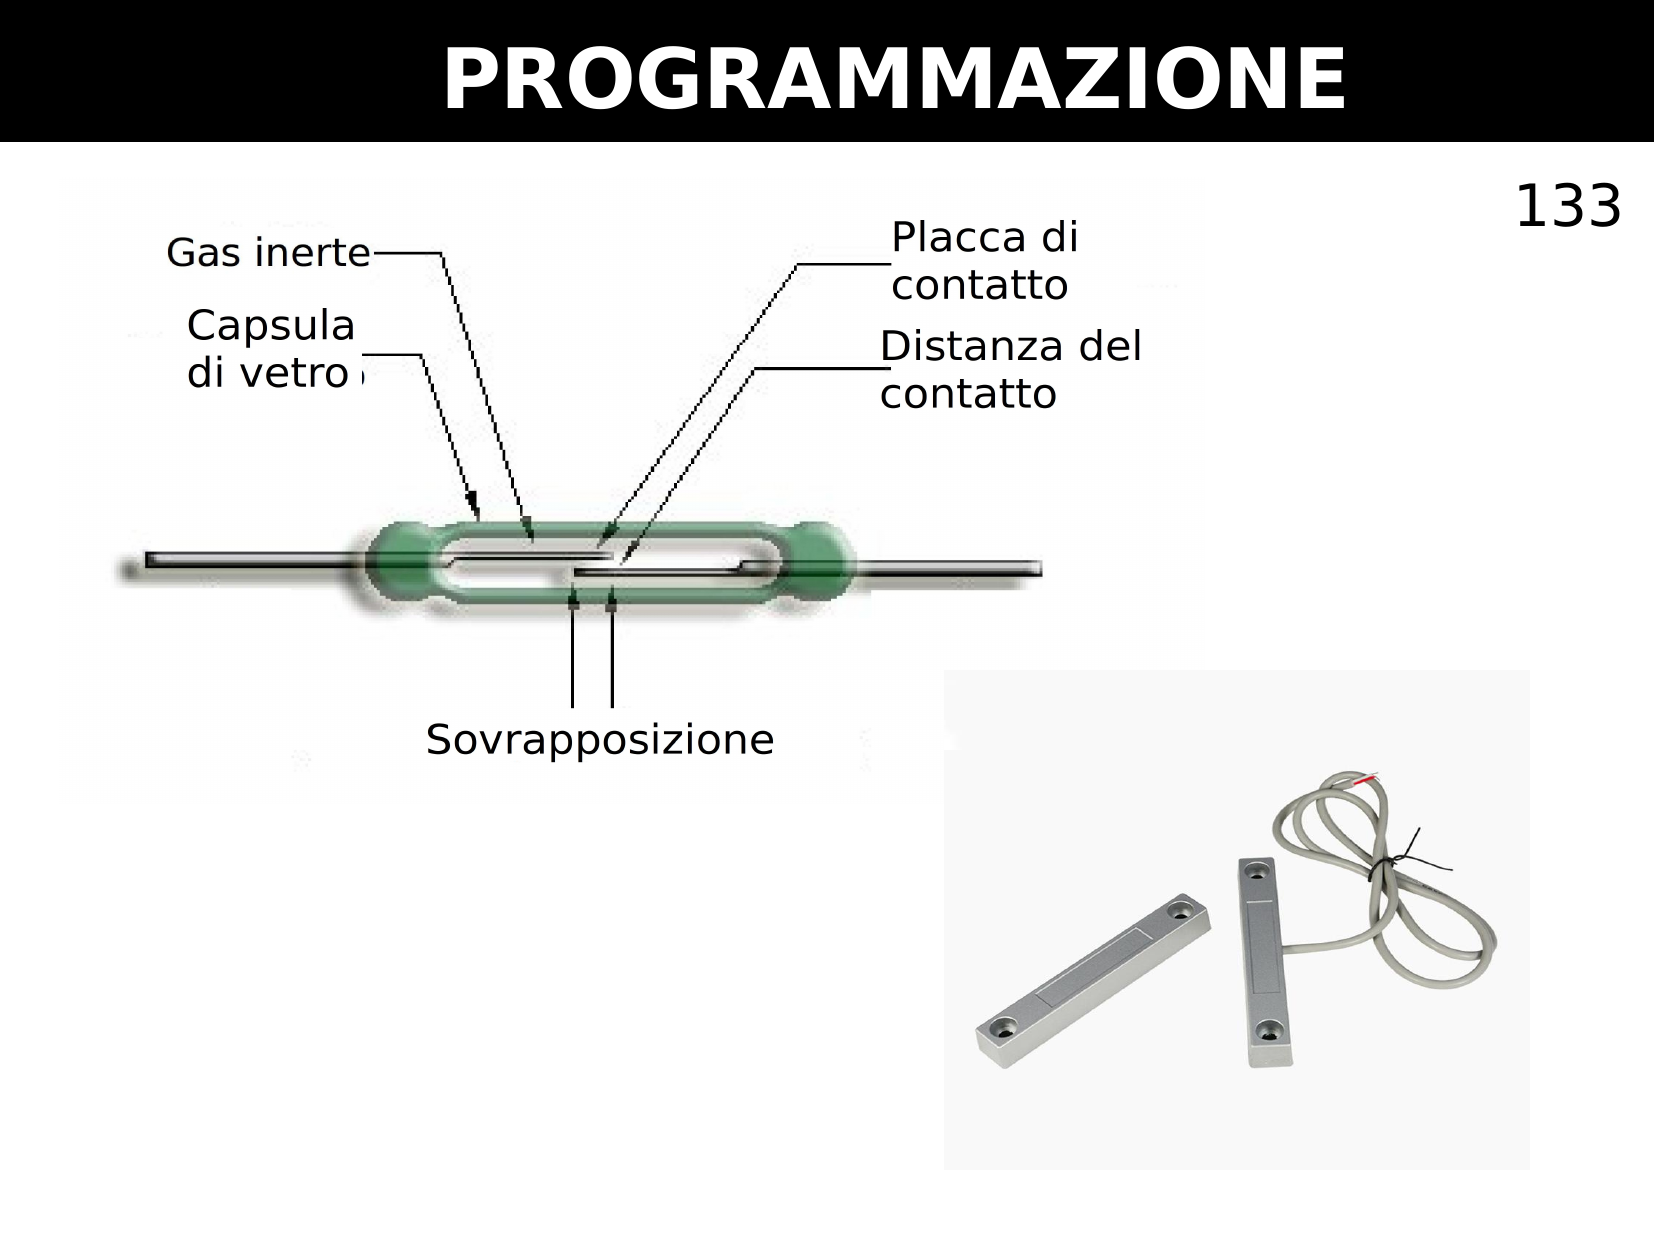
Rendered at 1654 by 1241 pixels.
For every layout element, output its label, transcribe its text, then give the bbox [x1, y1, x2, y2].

picture [59, 177, 1530, 1170]
text_box PROGRAMMAZIONE [425, 23, 1366, 136]
text_box 133 [1498, 165, 1640, 249]
text_box [0, 0, 1654, 142]
